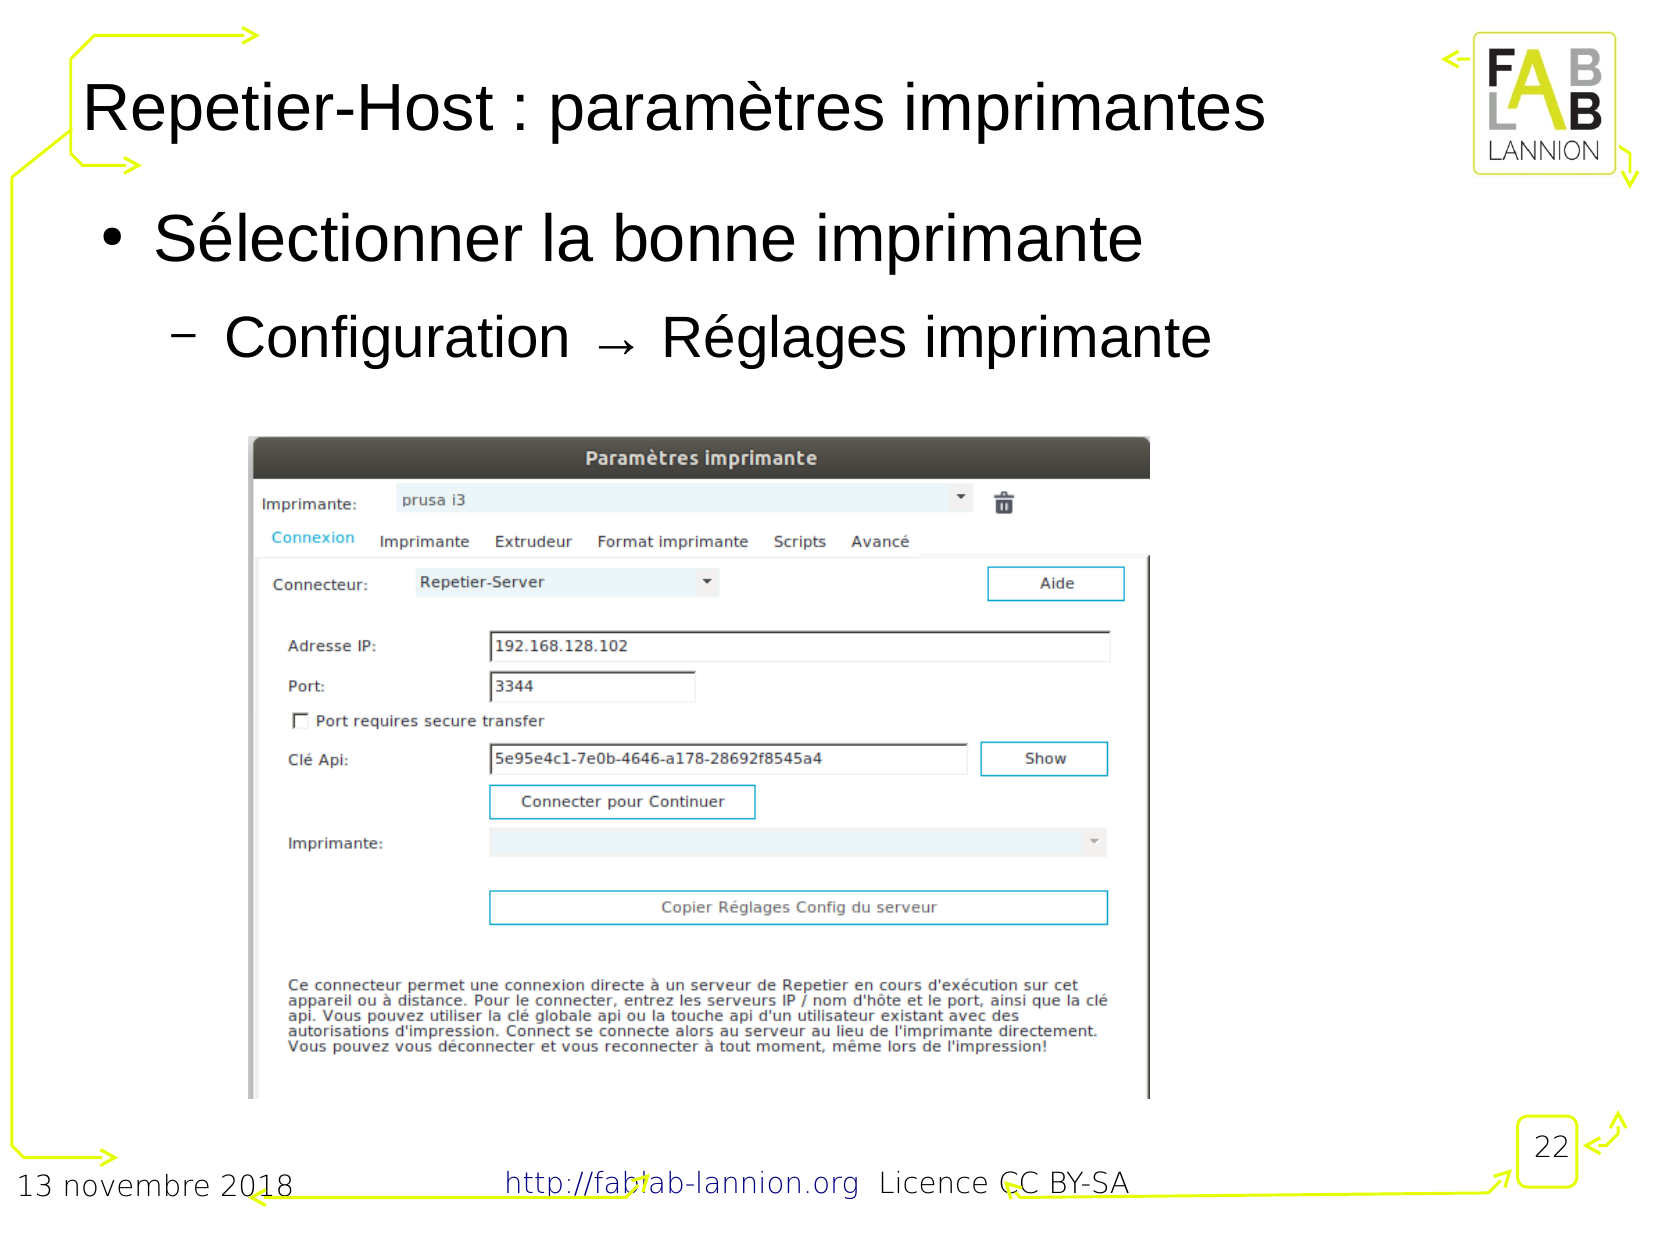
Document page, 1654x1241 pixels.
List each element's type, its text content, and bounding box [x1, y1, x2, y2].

picture [1470, 29, 1619, 178]
title Repetier-Host : paramètres imprimantes [82, 49, 1441, 166]
list Sélectionner la bonne imprimante Configuration → Réglages imprimante [82, 200, 1571, 921]
picture [248, 436, 1150, 1099]
